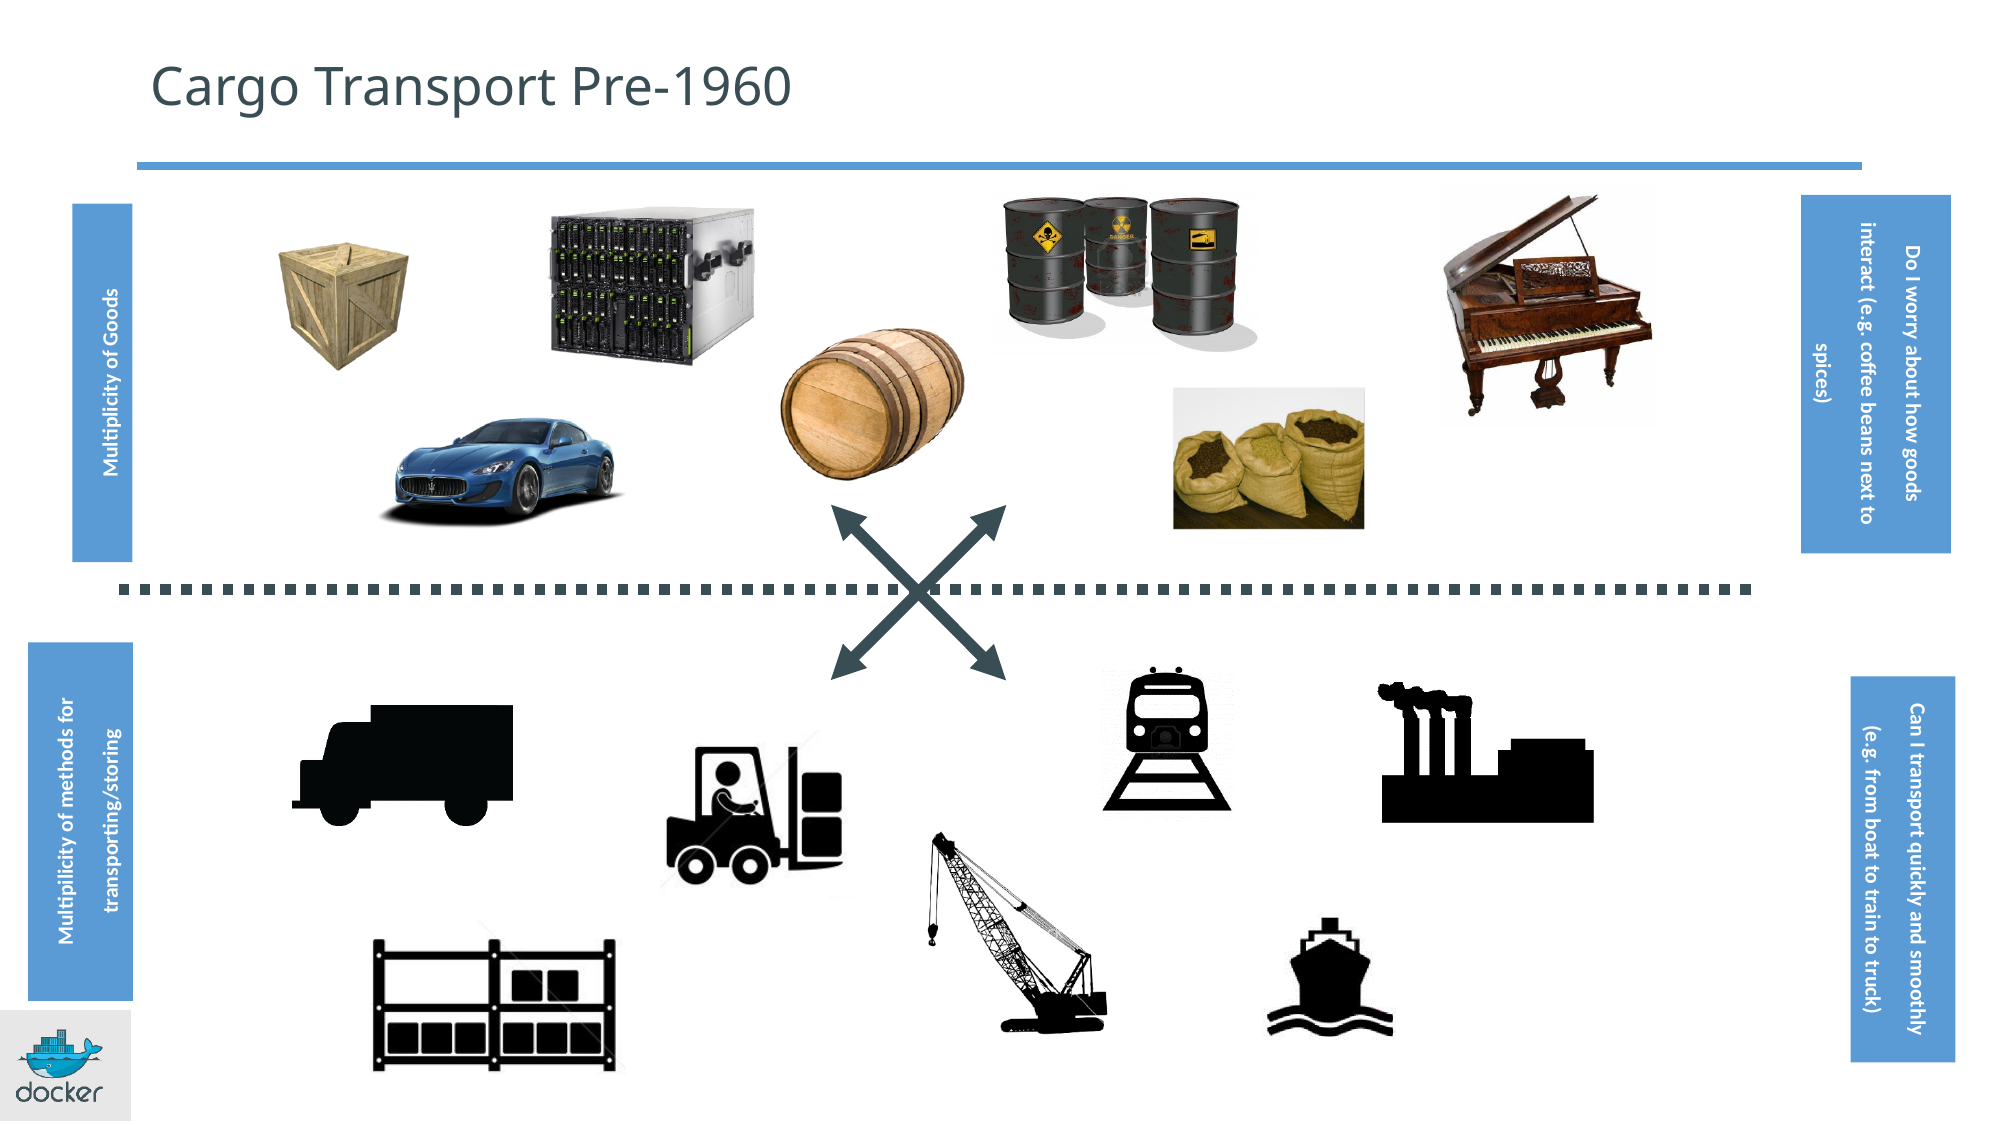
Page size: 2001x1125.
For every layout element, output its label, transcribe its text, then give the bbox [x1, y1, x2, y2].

picture [292, 705, 513, 826]
text_box Multipilicity of methods for transporting/storing [28, 642, 133, 1001]
picture [1377, 682, 1598, 823]
picture [369, 374, 630, 541]
picture [1098, 664, 1236, 821]
picture [1261, 909, 1399, 1047]
picture [278, 242, 409, 371]
text_box Can I transport quickly and smoothly (e.g. from boat to train to truck) [1850, 676, 1956, 1063]
picture [660, 730, 869, 898]
text_box Do I worry about how goods interact (e.g. coffee beans next to spices) [1801, 194, 1951, 554]
picture [355, 920, 626, 1079]
picture [541, 177, 1374, 563]
picture [915, 825, 1119, 1040]
picture [1439, 185, 1656, 427]
title Cargo Transport Pre-1960 [135, 29, 1861, 139]
text_box Multiplicity of Goods [72, 203, 133, 563]
picture [0, 1010, 131, 1121]
